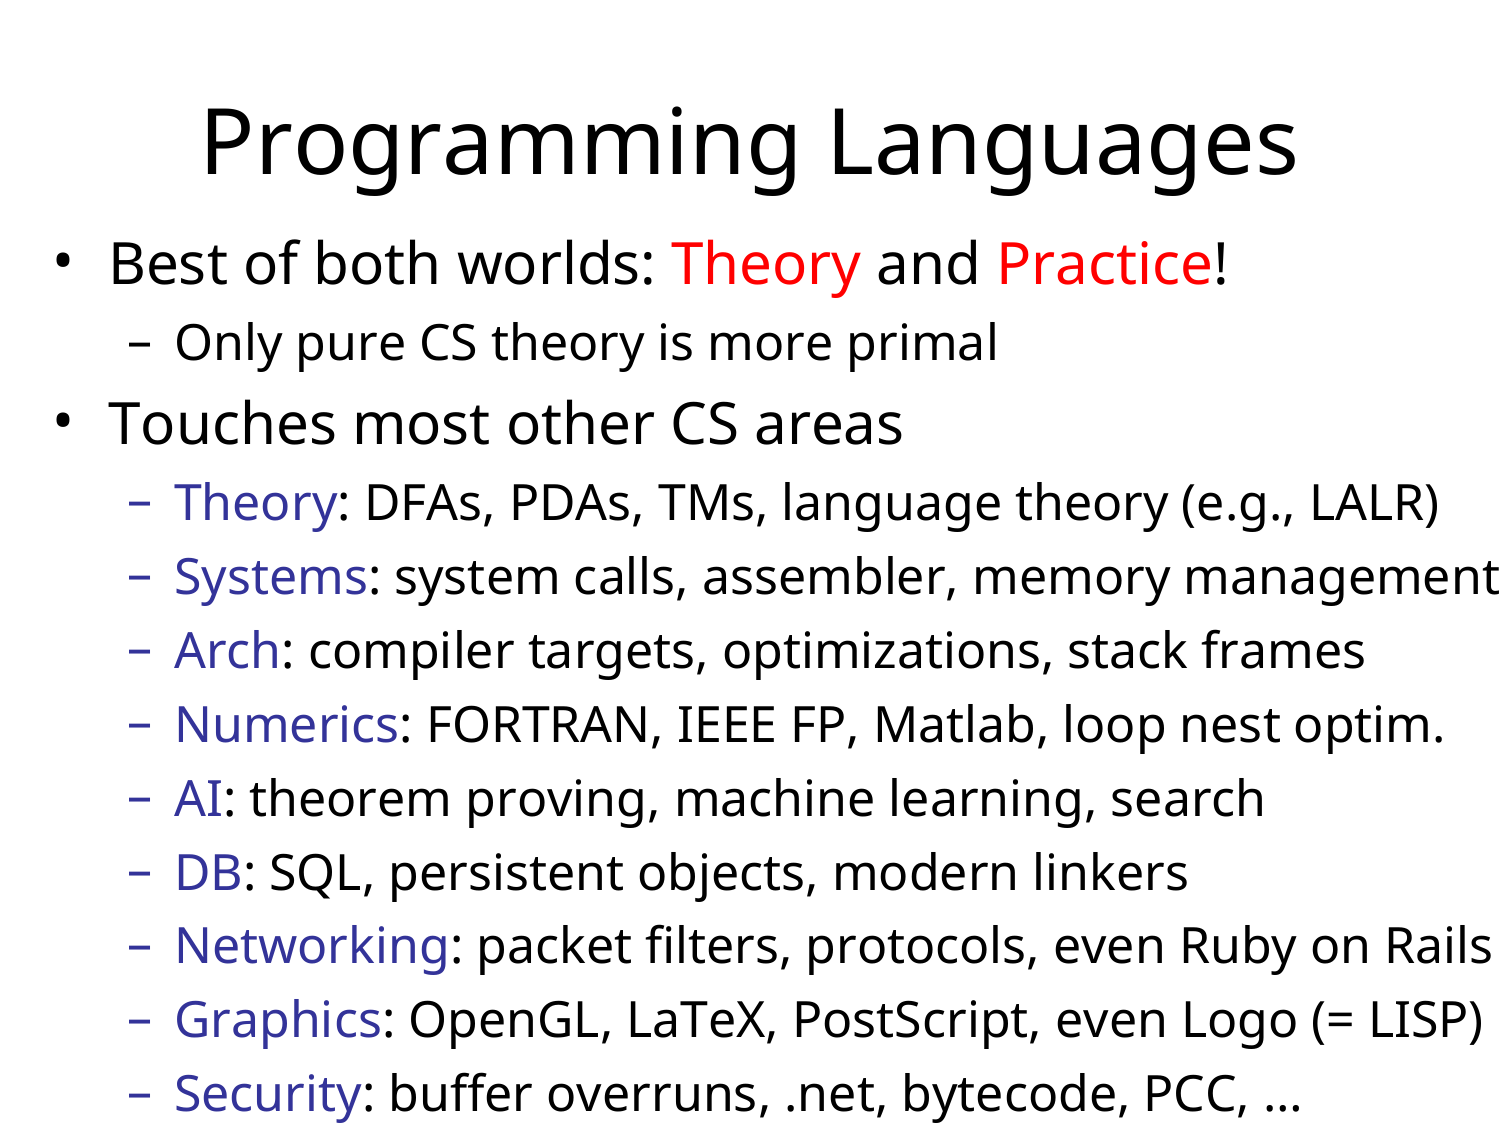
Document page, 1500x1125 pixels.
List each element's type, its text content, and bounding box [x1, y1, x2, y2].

list Best of both worlds: Theory and Practice! Only pure CS theory is more primal Touches most other CS areas Theory: DFAs, PDAs, TMs, language theory (e.g., LALR) Systems: system calls, assembler, memory management Arch: compiler targets, optimizations, stack frames Numerics: FORTRAN, IEEE FP, Matlab, loop nest optim. AI: theorem proving, machine learning, search DB: SQL, persistent objects, modern linkers Networking: packet filters, protocols, even Ruby on Rails Graphics: OpenGL, LaTeX, PostScript, even Logo (= LISP) Security: buffer overruns, .net, bytecode, PCC, … Software Engineering: bug finding, refactoring, types, ... [37, 220, 1500, 1090]
title Programming Languages [75, 45, 1426, 220]
